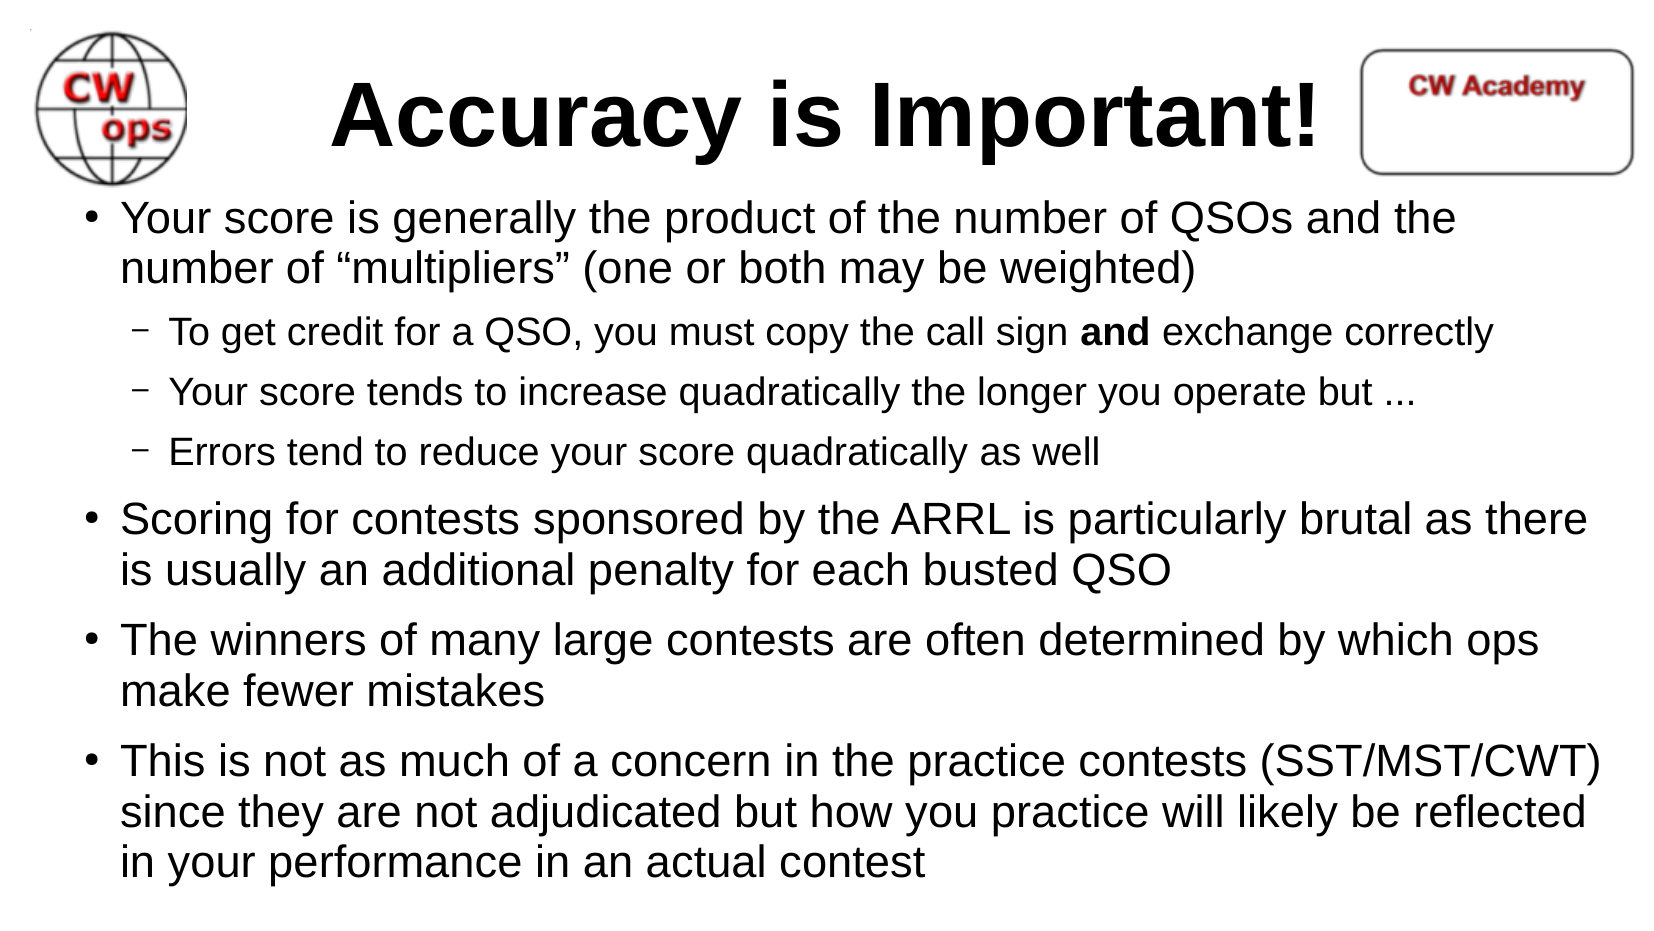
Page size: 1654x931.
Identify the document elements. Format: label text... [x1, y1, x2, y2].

list Your score is generally the product of the number of QSOs and the number of “multipliers” (one or both may be weighted) To get credit for a QSO, you must copy the call sign and exchange correctly Your score tends to increase quadratically the longer you operate but ... Errors tend to reduce your score quadratically as well Scoring for contests sponsored by the ARRL is particularly brutal as there is usually an additional penalty for each busted QSO The winners of many large contests are often determined by which ops make fewer mistakes This is not as much of a concern in the practice contests (SST/MST/CWT) since they are not adjudicated but how you practice will likely be reflected in your performance in an actual contest [71, 192, 1606, 901]
title Accuracy is Important! [82, 37, 1571, 192]
picture [30, 29, 187, 194]
picture [1571, 37, 1640, 186]
